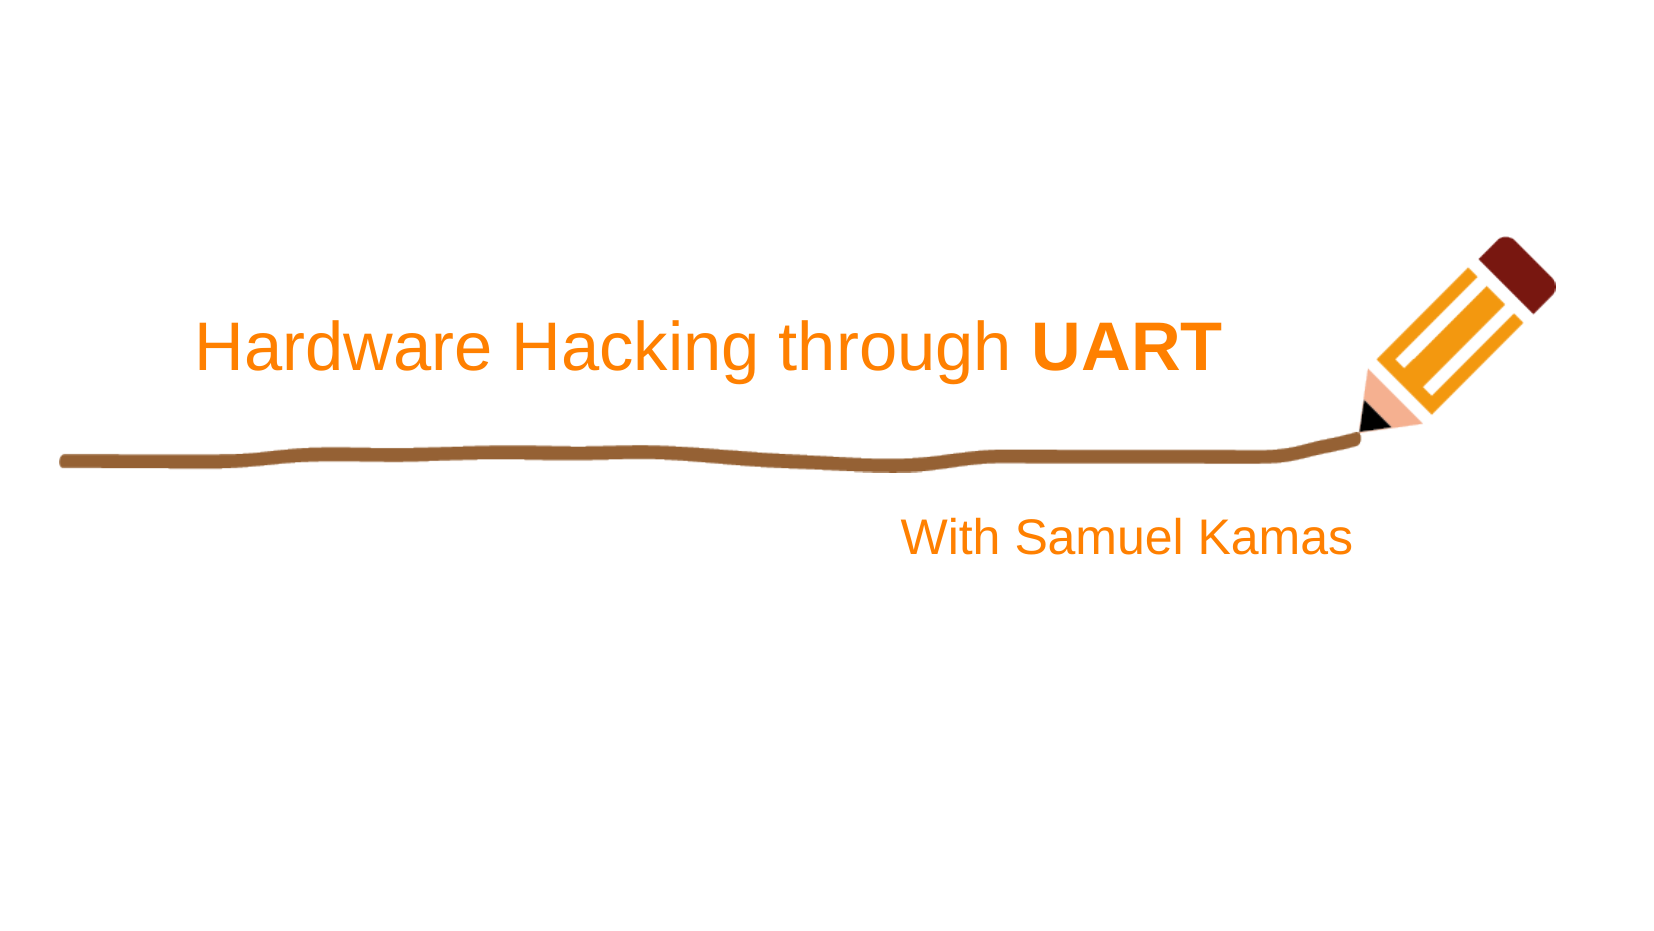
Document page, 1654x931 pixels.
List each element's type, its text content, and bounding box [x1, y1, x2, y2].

picture [59, 236, 1556, 473]
title Hardware Hacking through UART [88, 265, 1329, 429]
text_box With Samuel Kamas [885, 501, 1473, 629]
